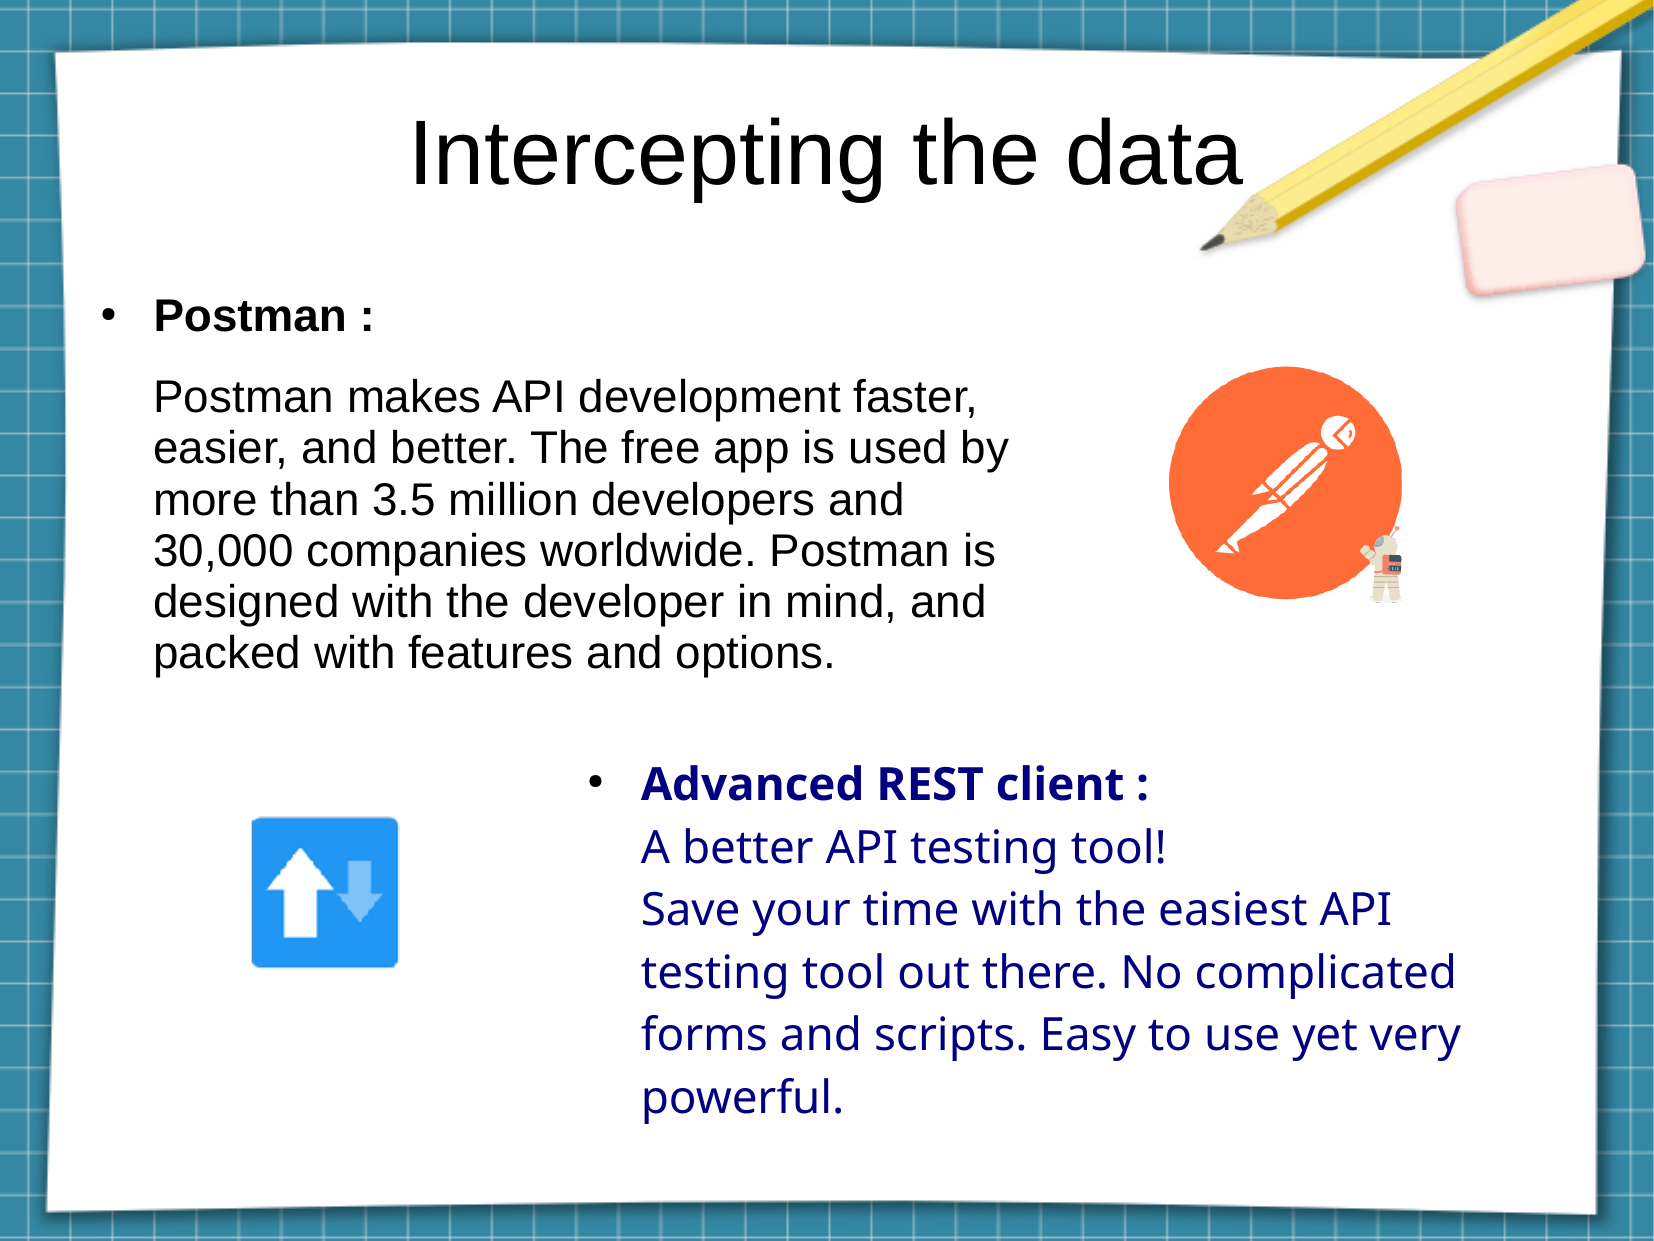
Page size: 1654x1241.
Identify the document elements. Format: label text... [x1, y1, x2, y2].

picture [0, 0, 1654, 1241]
text_box Advanced REST client : A better API testing tool! Save your time with the easiest API testing tool out there. No complicated forms and scripts. Easy to use yet very powerful. [555, 744, 1504, 1126]
list Postman : Postman makes API development faster, easier, and better. The free app is used by more than 3.5 million developers and 30,000 companies worldwide. Postman is designed with the developer in mind, and packed with features and options. [82, 290, 1052, 1010]
title Intercepting the data [82, 49, 1571, 257]
